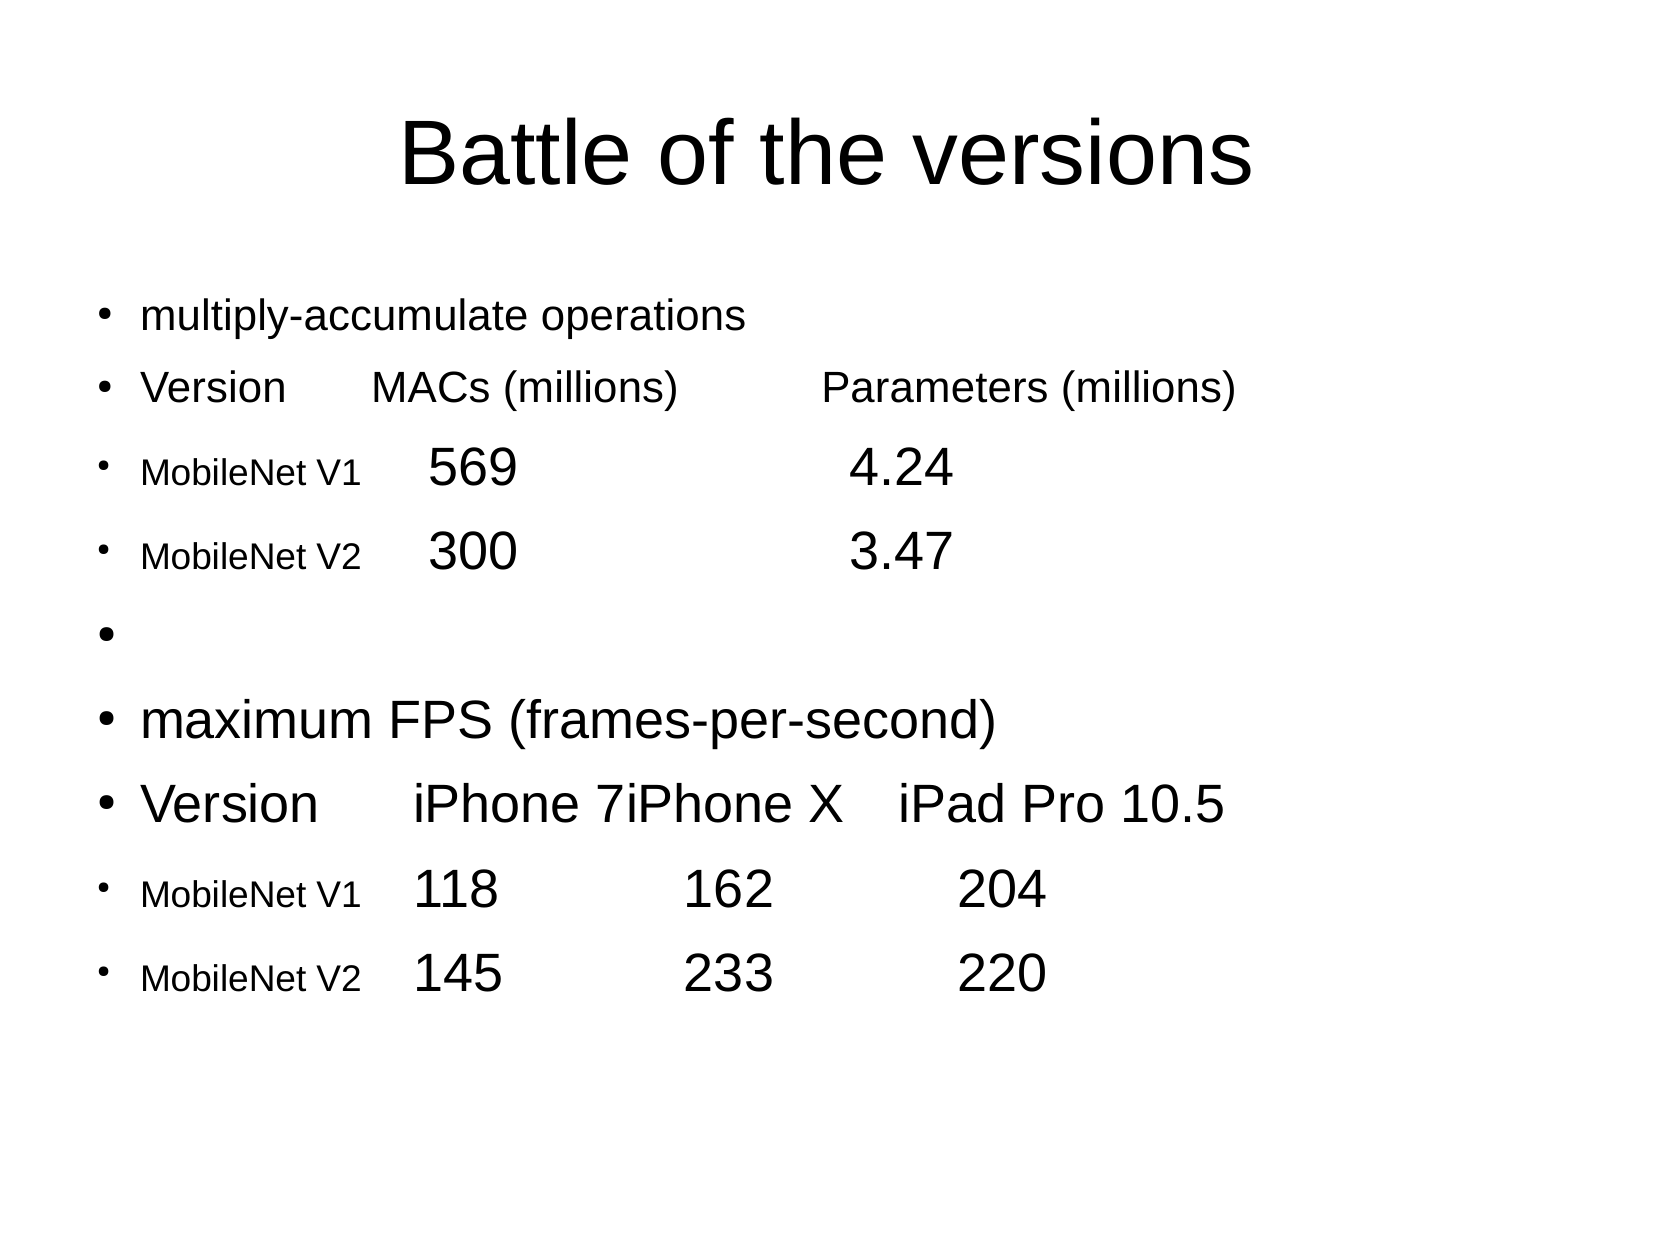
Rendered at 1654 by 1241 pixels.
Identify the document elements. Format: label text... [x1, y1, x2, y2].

title Battle of the versions [82, 49, 1571, 257]
list multiply-accumulate operations Version MACs (millions) Parameters (millions) MobileNet V1 569 4.24 MobileNet V2 300 3.47 maximum FPS (frames-per-second) Version iPhone 7 iPhone X iPad Pro 10.5 MobileNet V1 118 162 204 MobileNet V2 145 233 220 [82, 290, 1571, 1010]
